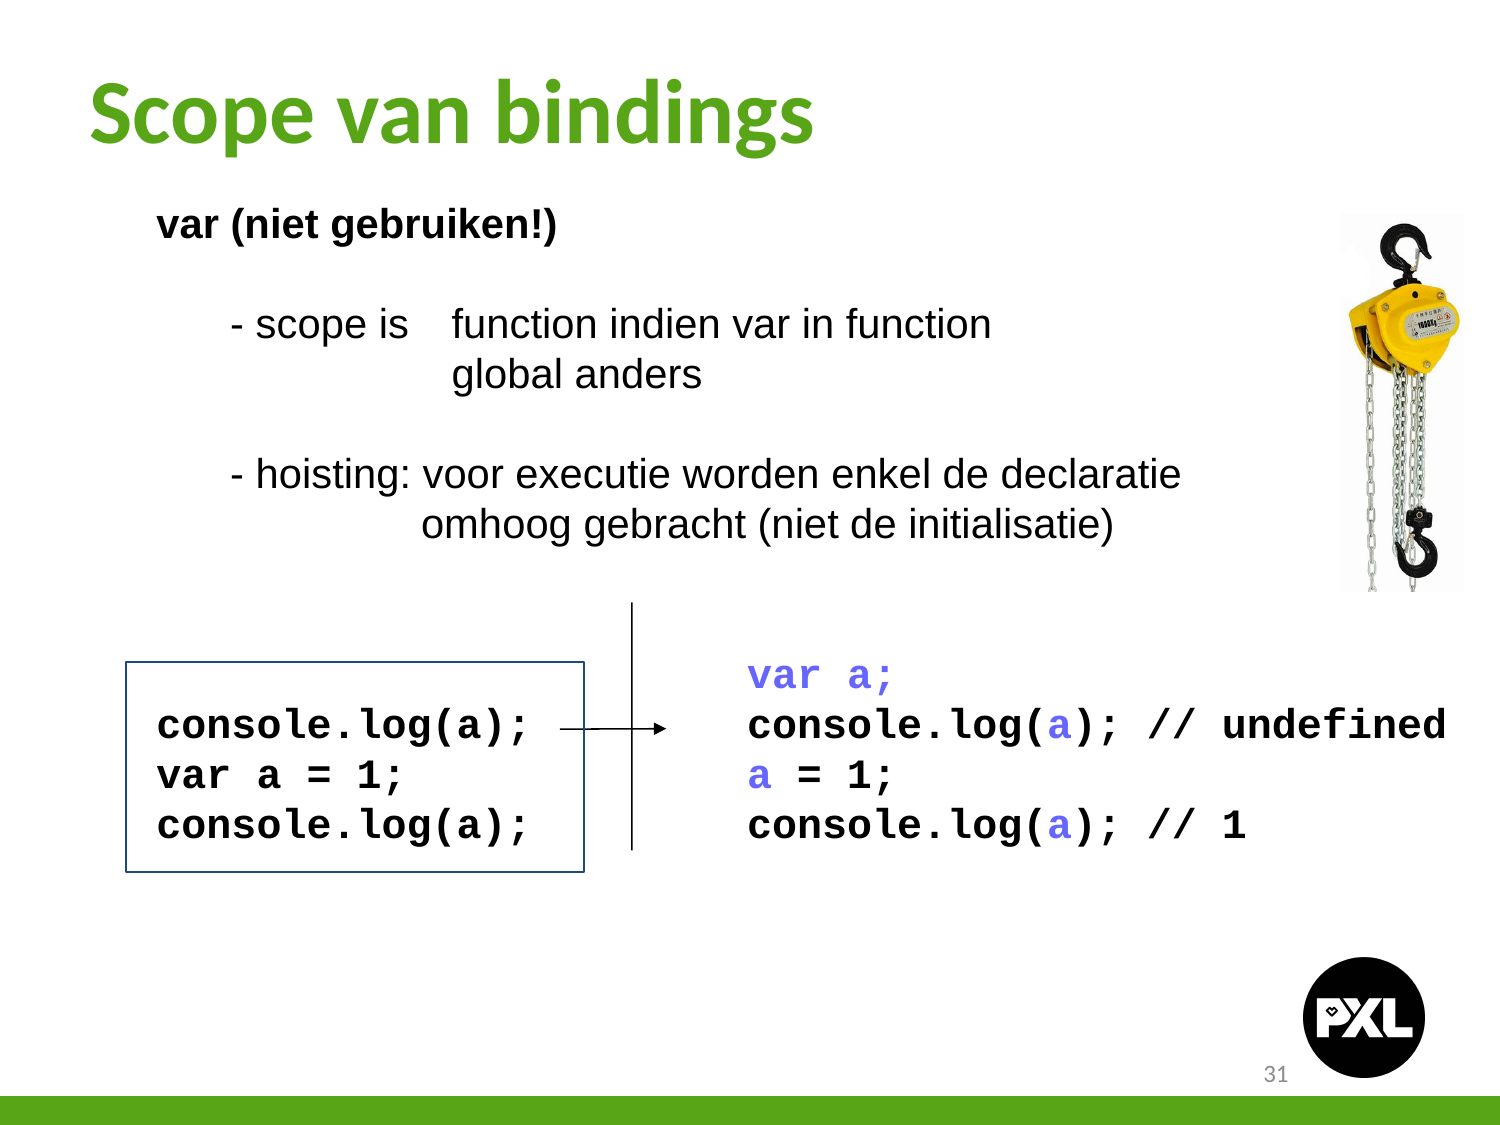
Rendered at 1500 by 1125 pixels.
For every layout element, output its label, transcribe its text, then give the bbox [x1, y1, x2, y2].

text_box var (niet gebruiken!) - scope is function indien var in function global anders - hoisting: voor executie worden enkel de declaratie omhoog gebracht (niet de initialisatie) var a; console.log(a); console.log(a); // undefined var a = 1; a = 1; console.log(a); console.log(a); // 1 [141, 663, 583, 871]
text_box Scope van bindings [75, 45, 1425, 233]
text_box var (niet gebruiken!) - scope is function indien var in function global anders - hoisting: voor executie worden enkel de declaratie omhoog gebracht (niet de initialisatie) var a; console.log(a); console.log(a); // undefined var a = 1; a = 1; console.log(a); console.log(a); // 1 [141, 189, 1500, 1125]
picture [1322, 213, 1476, 592]
